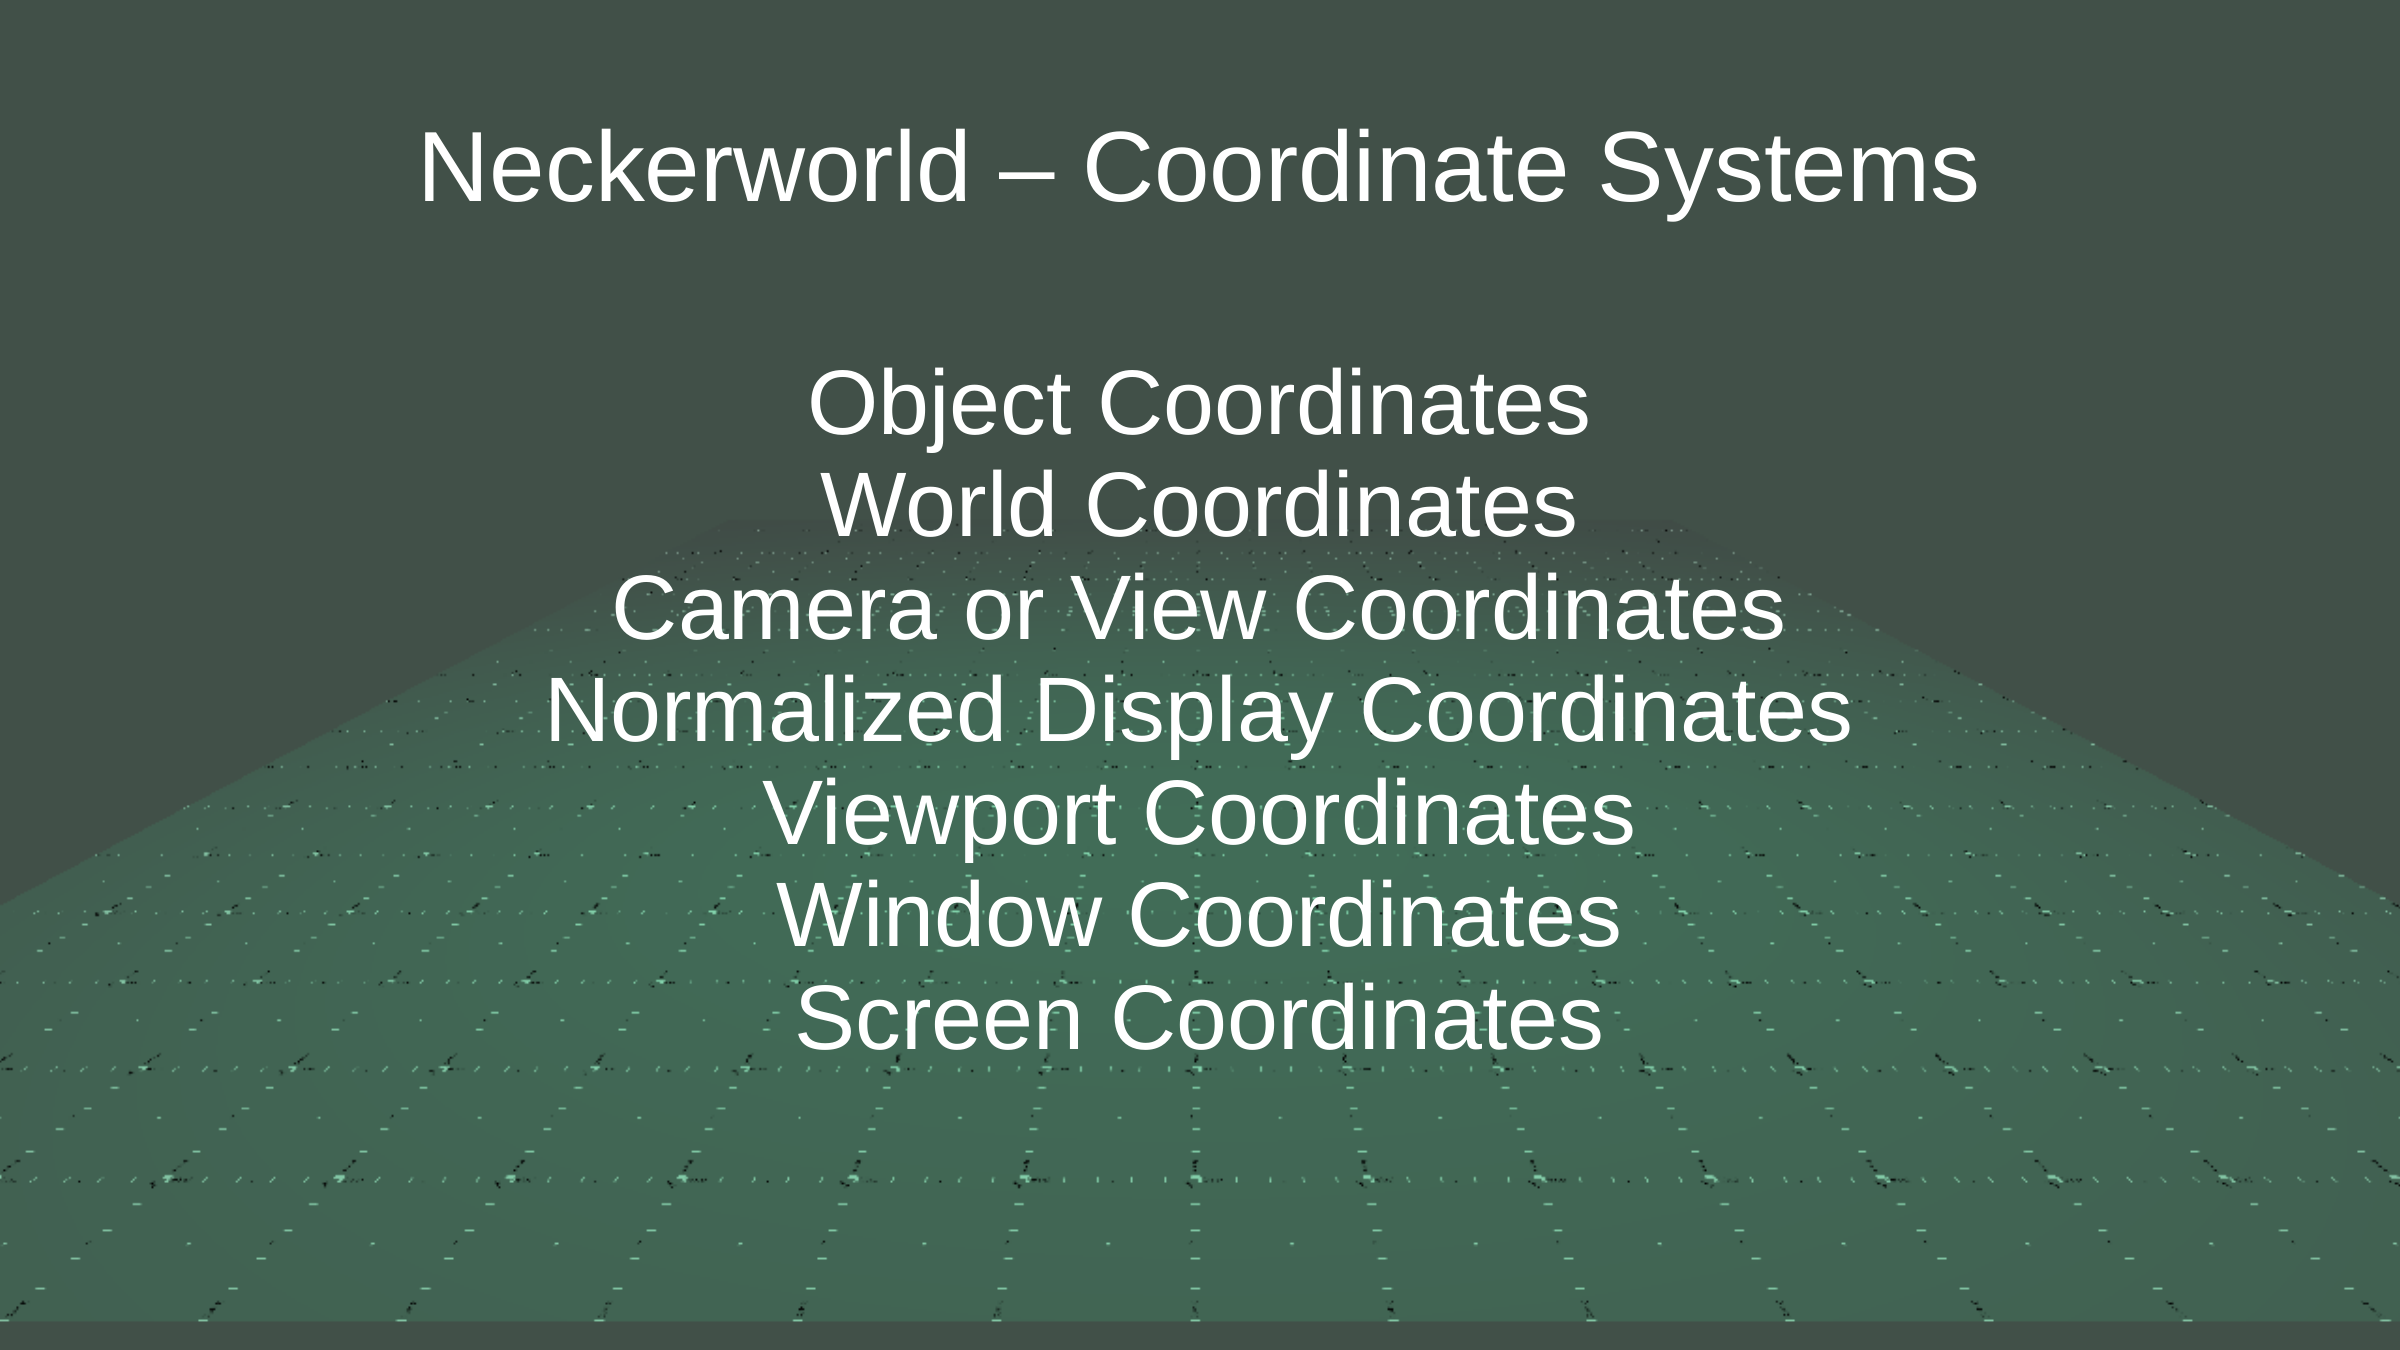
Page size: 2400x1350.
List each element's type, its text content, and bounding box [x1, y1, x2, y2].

picture [0, 0, 2400, 1350]
title Neckerworld – Coordinate Systems [120, 53, 2280, 280]
subtitle Object Coordinates World Coordinates Camera or View Coordinates Normalized Display Coordinates Viewport Coordinates Window Coordinates Screen Coordinates [120, 315, 2280, 1207]
